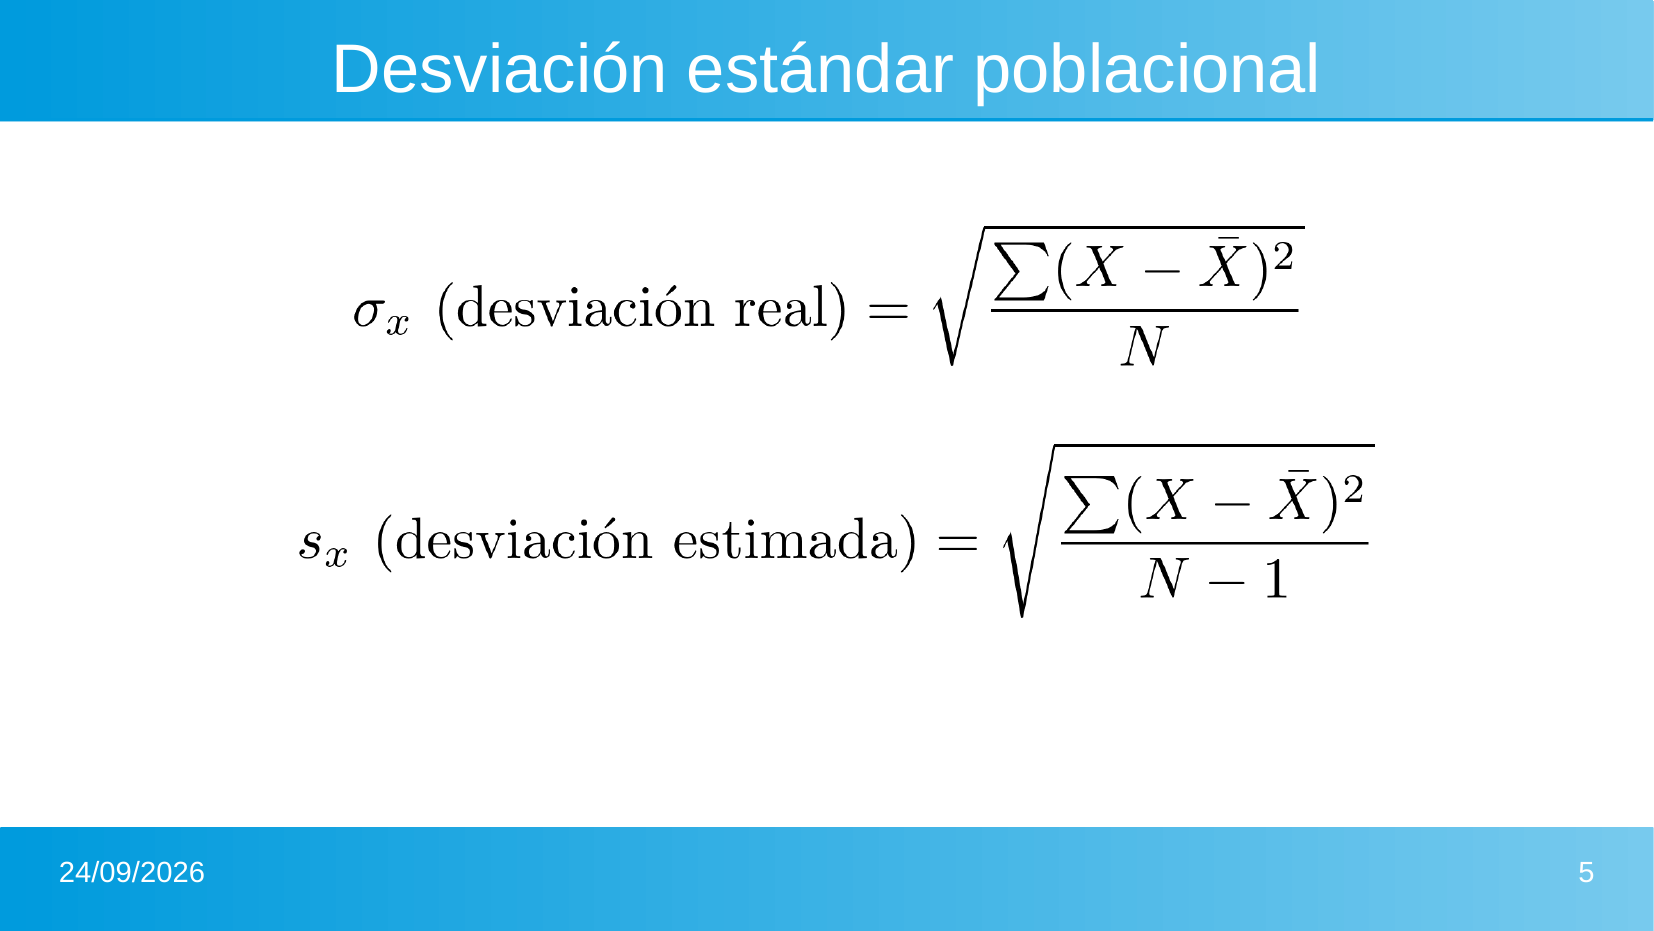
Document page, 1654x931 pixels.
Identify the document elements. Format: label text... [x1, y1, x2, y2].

title Desviación estándar poblacional [59, 29, 1595, 108]
picture [299, 444, 1375, 618]
picture [354, 226, 1305, 366]
